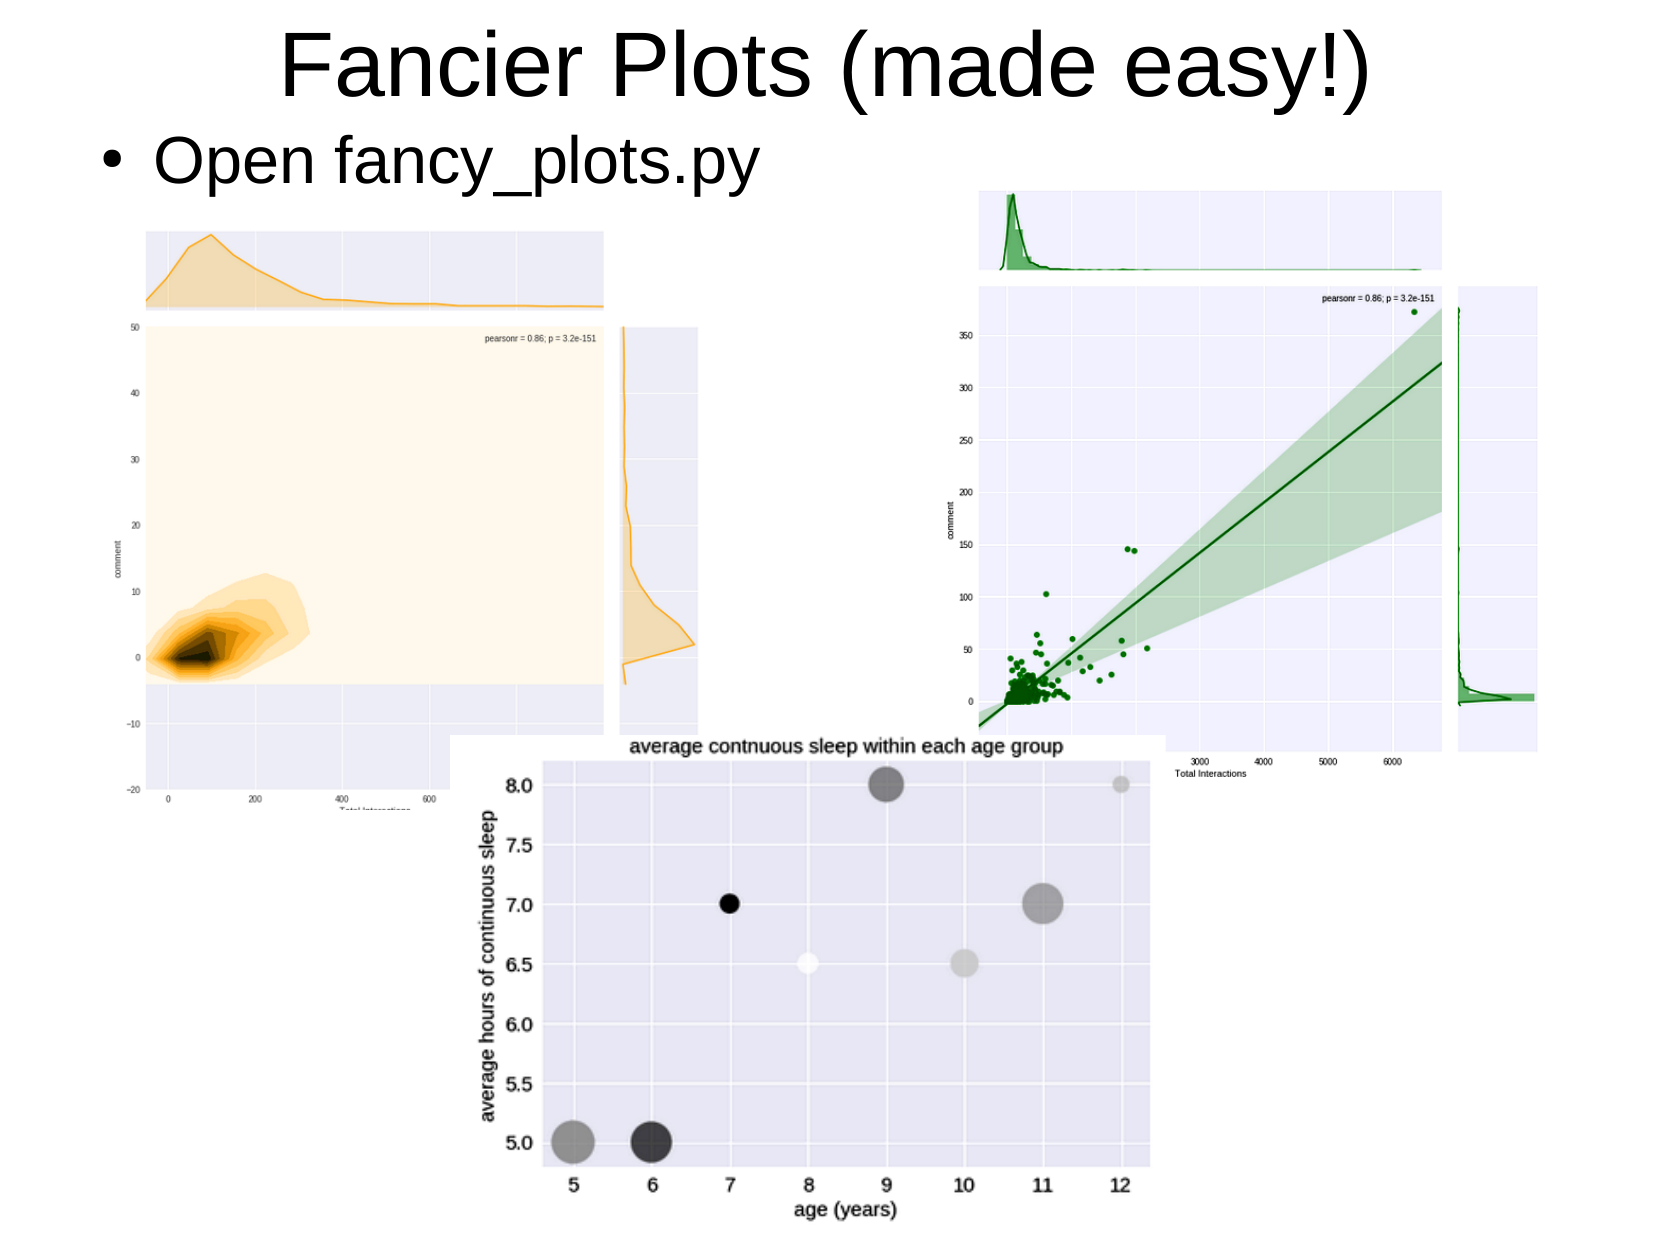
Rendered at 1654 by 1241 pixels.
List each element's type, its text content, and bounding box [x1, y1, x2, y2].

title Fancier Plots (made easy!) [82, 0, 1571, 122]
picture [82, 180, 1546, 1241]
list Open fancy_plots.py [82, 122, 1571, 283]
